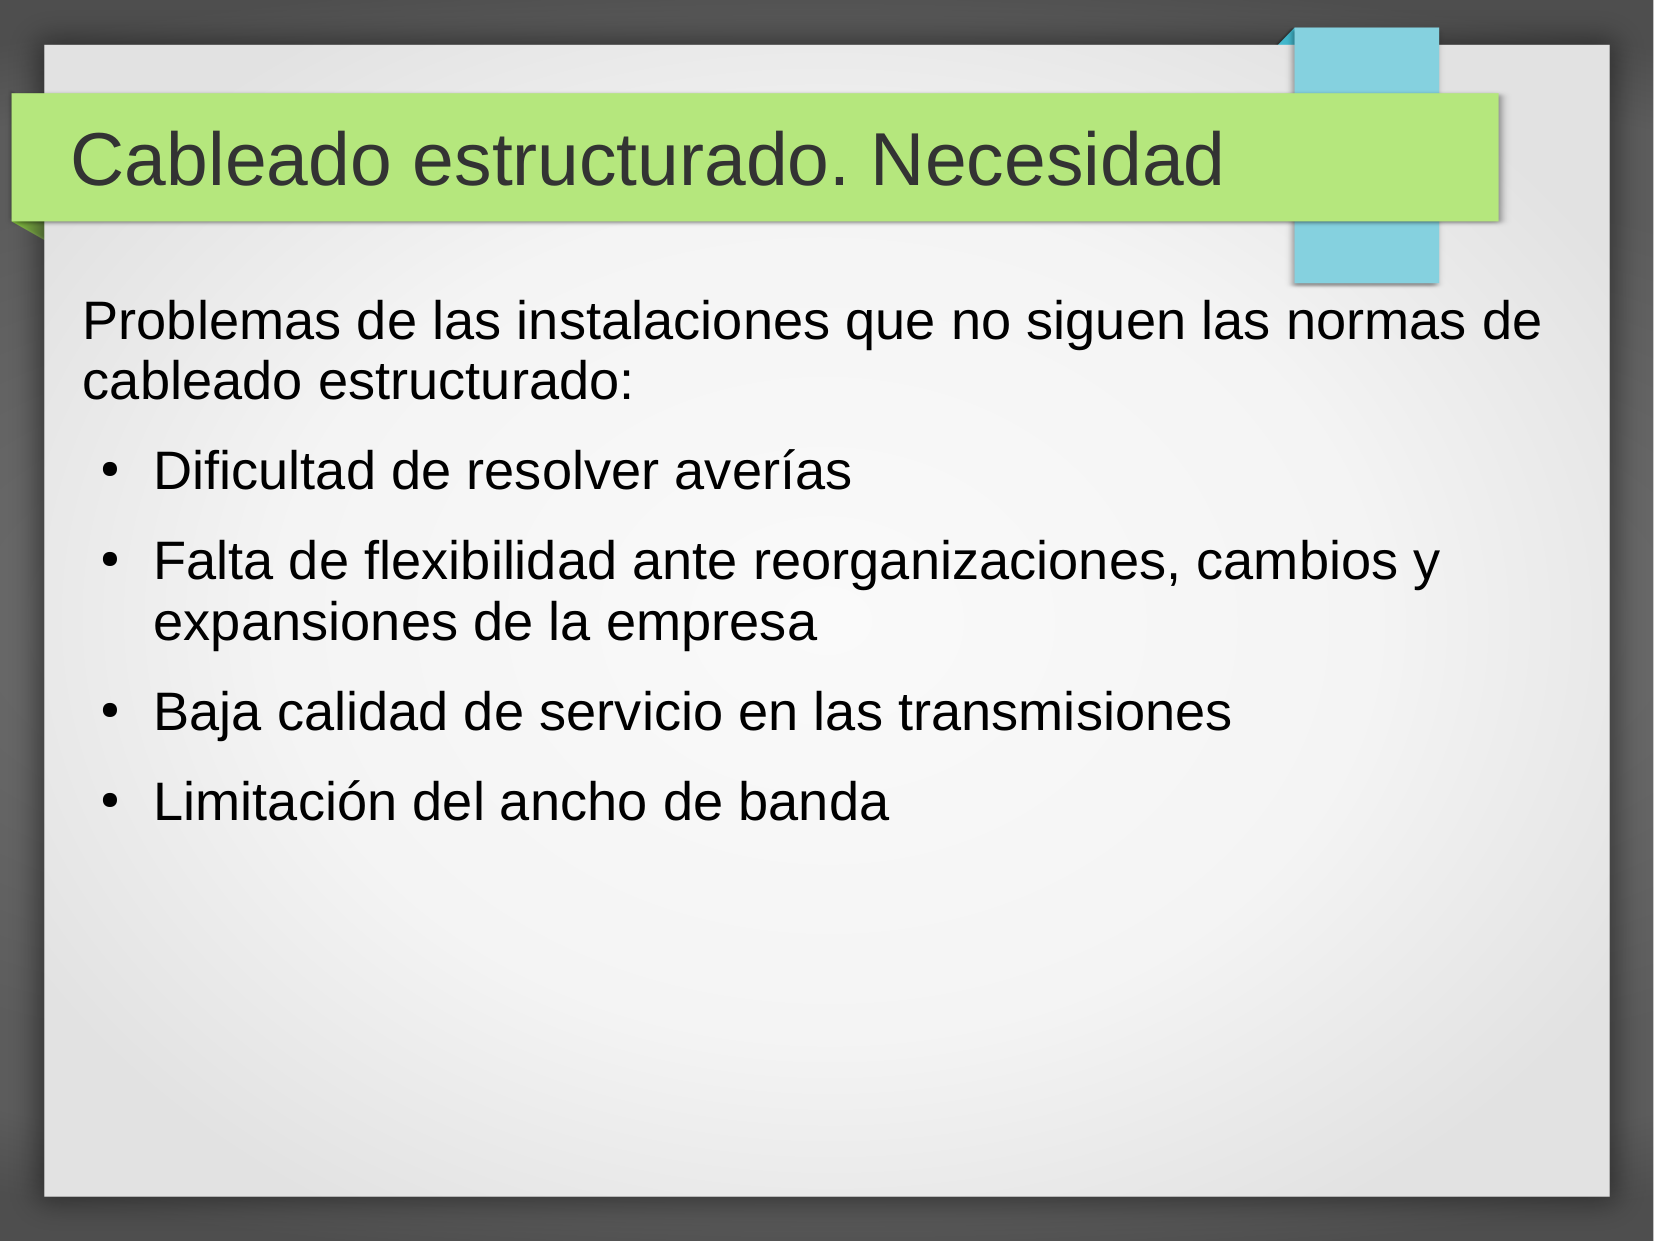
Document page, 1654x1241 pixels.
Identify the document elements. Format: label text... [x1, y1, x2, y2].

picture [0, 0, 1654, 1241]
title Cableado estructurado. Necesidad [70, 106, 1229, 213]
list Problemas de las instalaciones que no siguen las normas de cableado estructurado: Dificultad de resolver averías Falta de flexibilidad ante reorganizaciones, cambios y expansiones de la empresa Baja calidad de servicio en las transmisiones Limitación del ancho de banda [82, 290, 1571, 1109]
